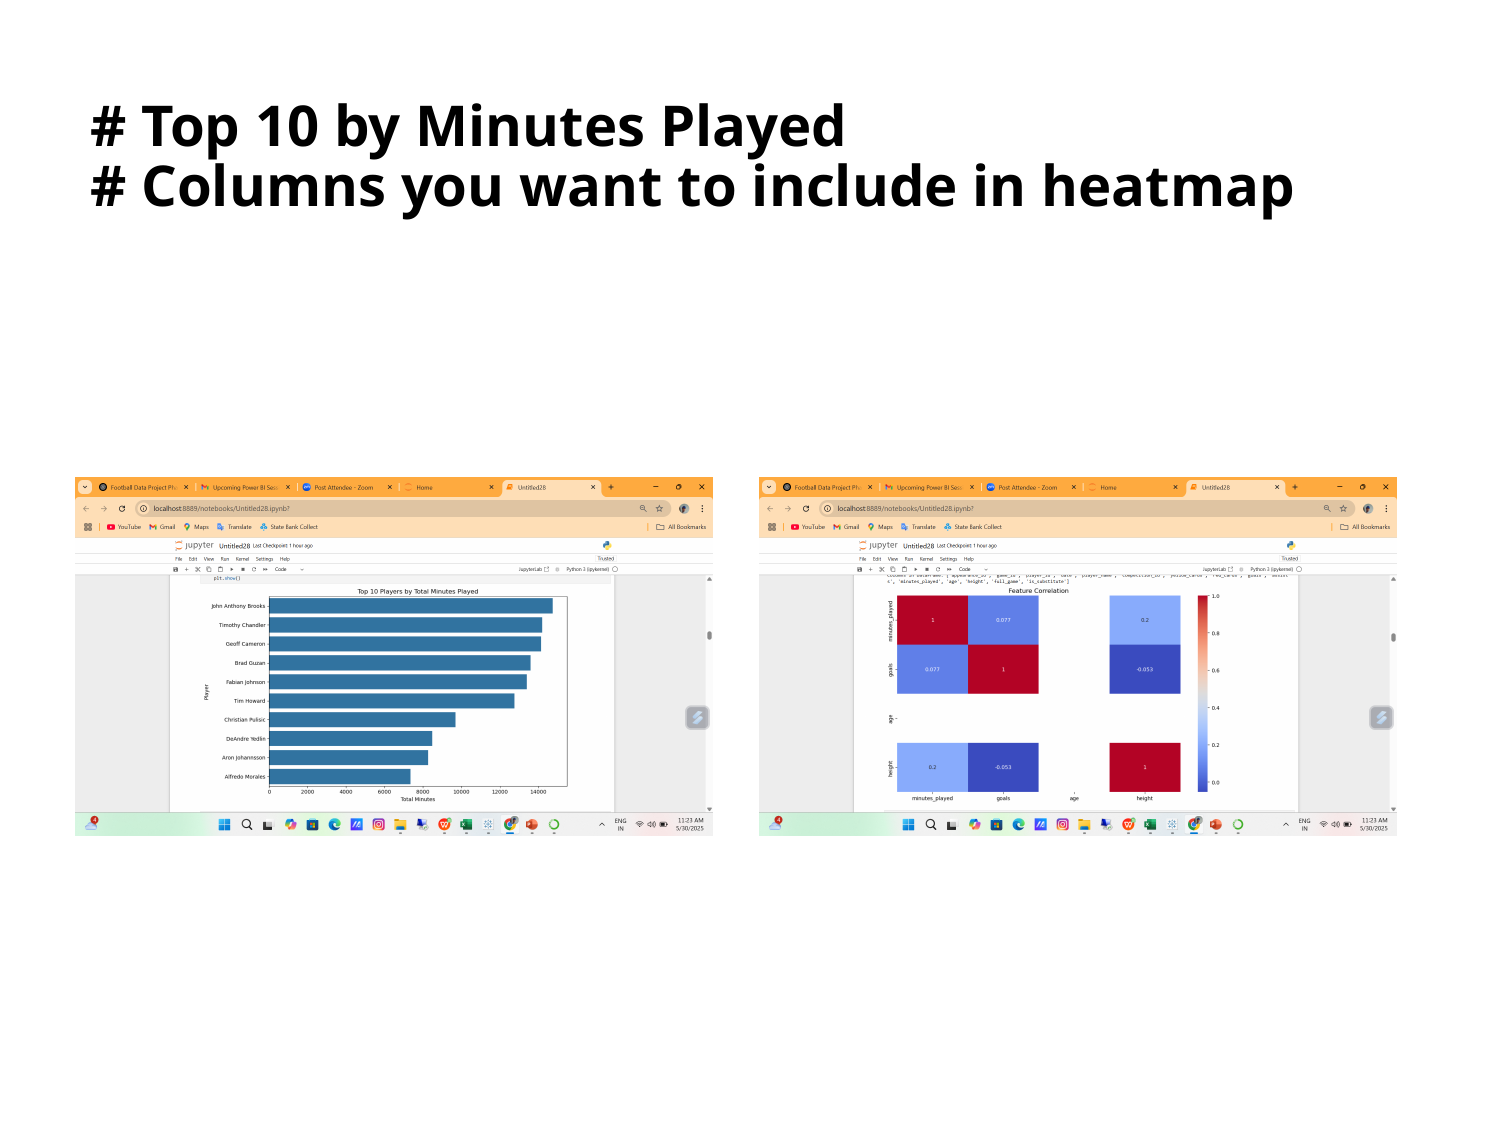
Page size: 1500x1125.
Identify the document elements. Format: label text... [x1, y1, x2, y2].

title # Top 10 by Minutes Played # Columns you want to include in heatmap [75, 90, 1397, 276]
picture [75, 477, 713, 836]
picture [759, 477, 1397, 836]
